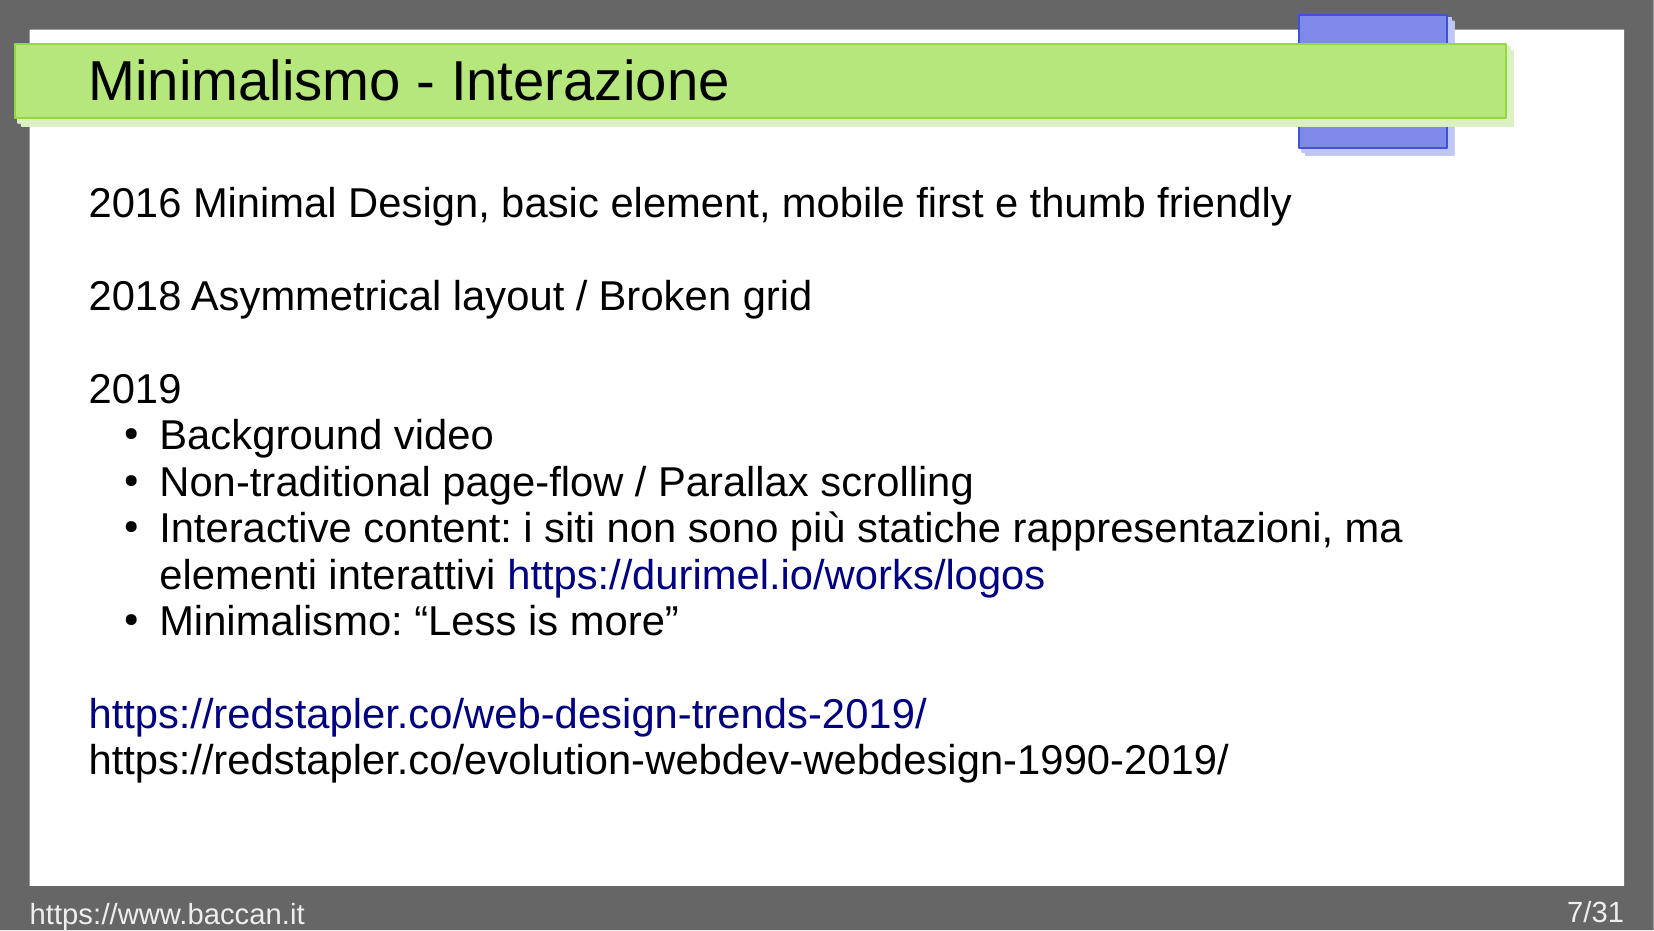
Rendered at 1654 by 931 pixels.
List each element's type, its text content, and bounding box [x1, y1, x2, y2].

text_box 2016 Minimal Design, basic element, mobile first e thumb friendly 2018 Asymmetrical layout / Broken grid 2019 Background video Non-traditional page-flow / Parallax scrolling Interactive content: i siti non sono più statiche rappresentazioni, ma elementi interattivi https://durimel.io/works/logos Minimalismo: “Less is more” https://redstapler.co/web-design-trends-2019/ https://redstapler.co/evolution-webdev-webdesign-1990-2019/ [88, 136, 1565, 827]
title Minimalismo - Interazione [88, 44, 1506, 119]
